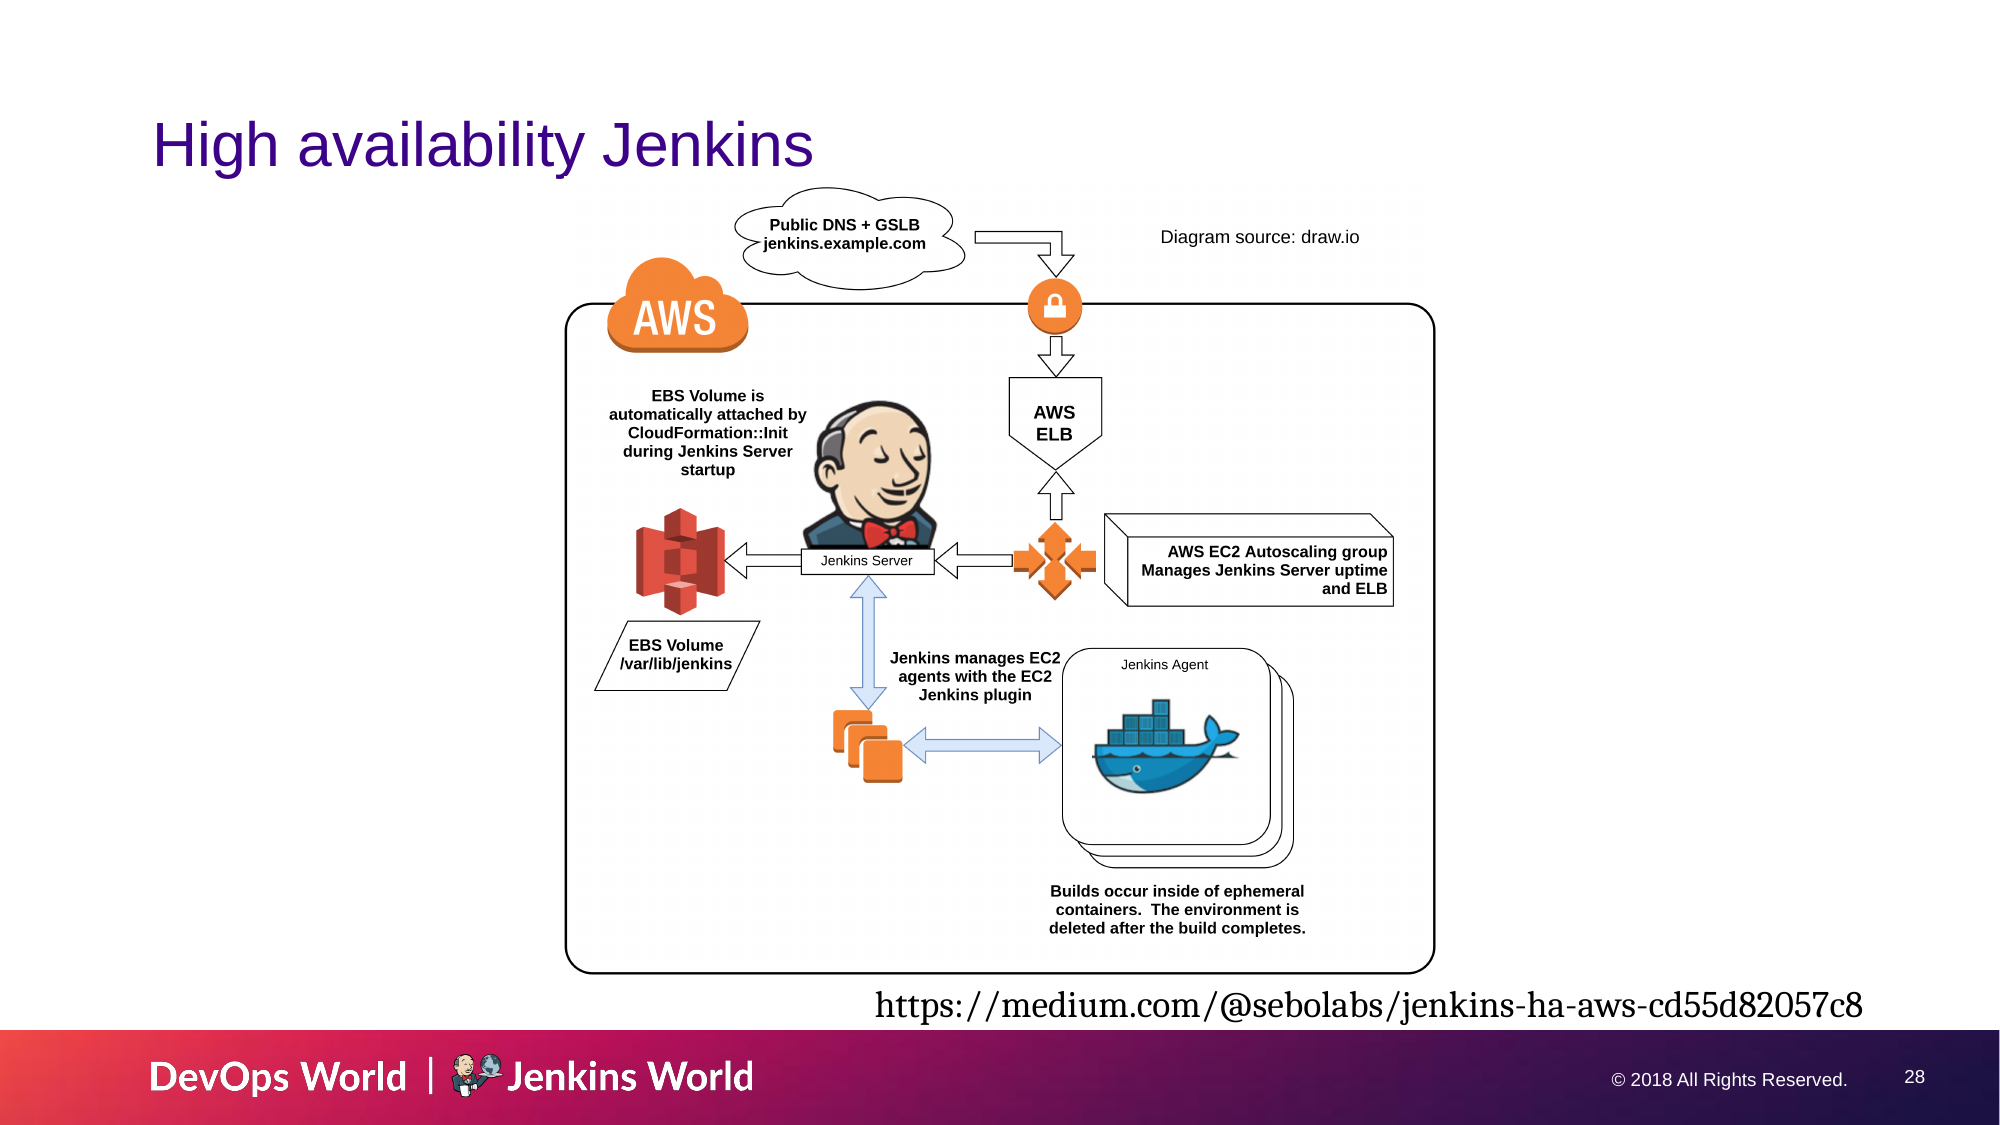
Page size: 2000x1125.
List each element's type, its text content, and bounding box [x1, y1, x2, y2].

text_box https://medium.com/@sebolabs/jenkins-ha-aws-cd55d82057c8 [860, 976, 1936, 1036]
picture [0, 1030, 2000, 1125]
picture [564, 176, 1436, 976]
title High availability Jenkins [152, 60, 1848, 181]
